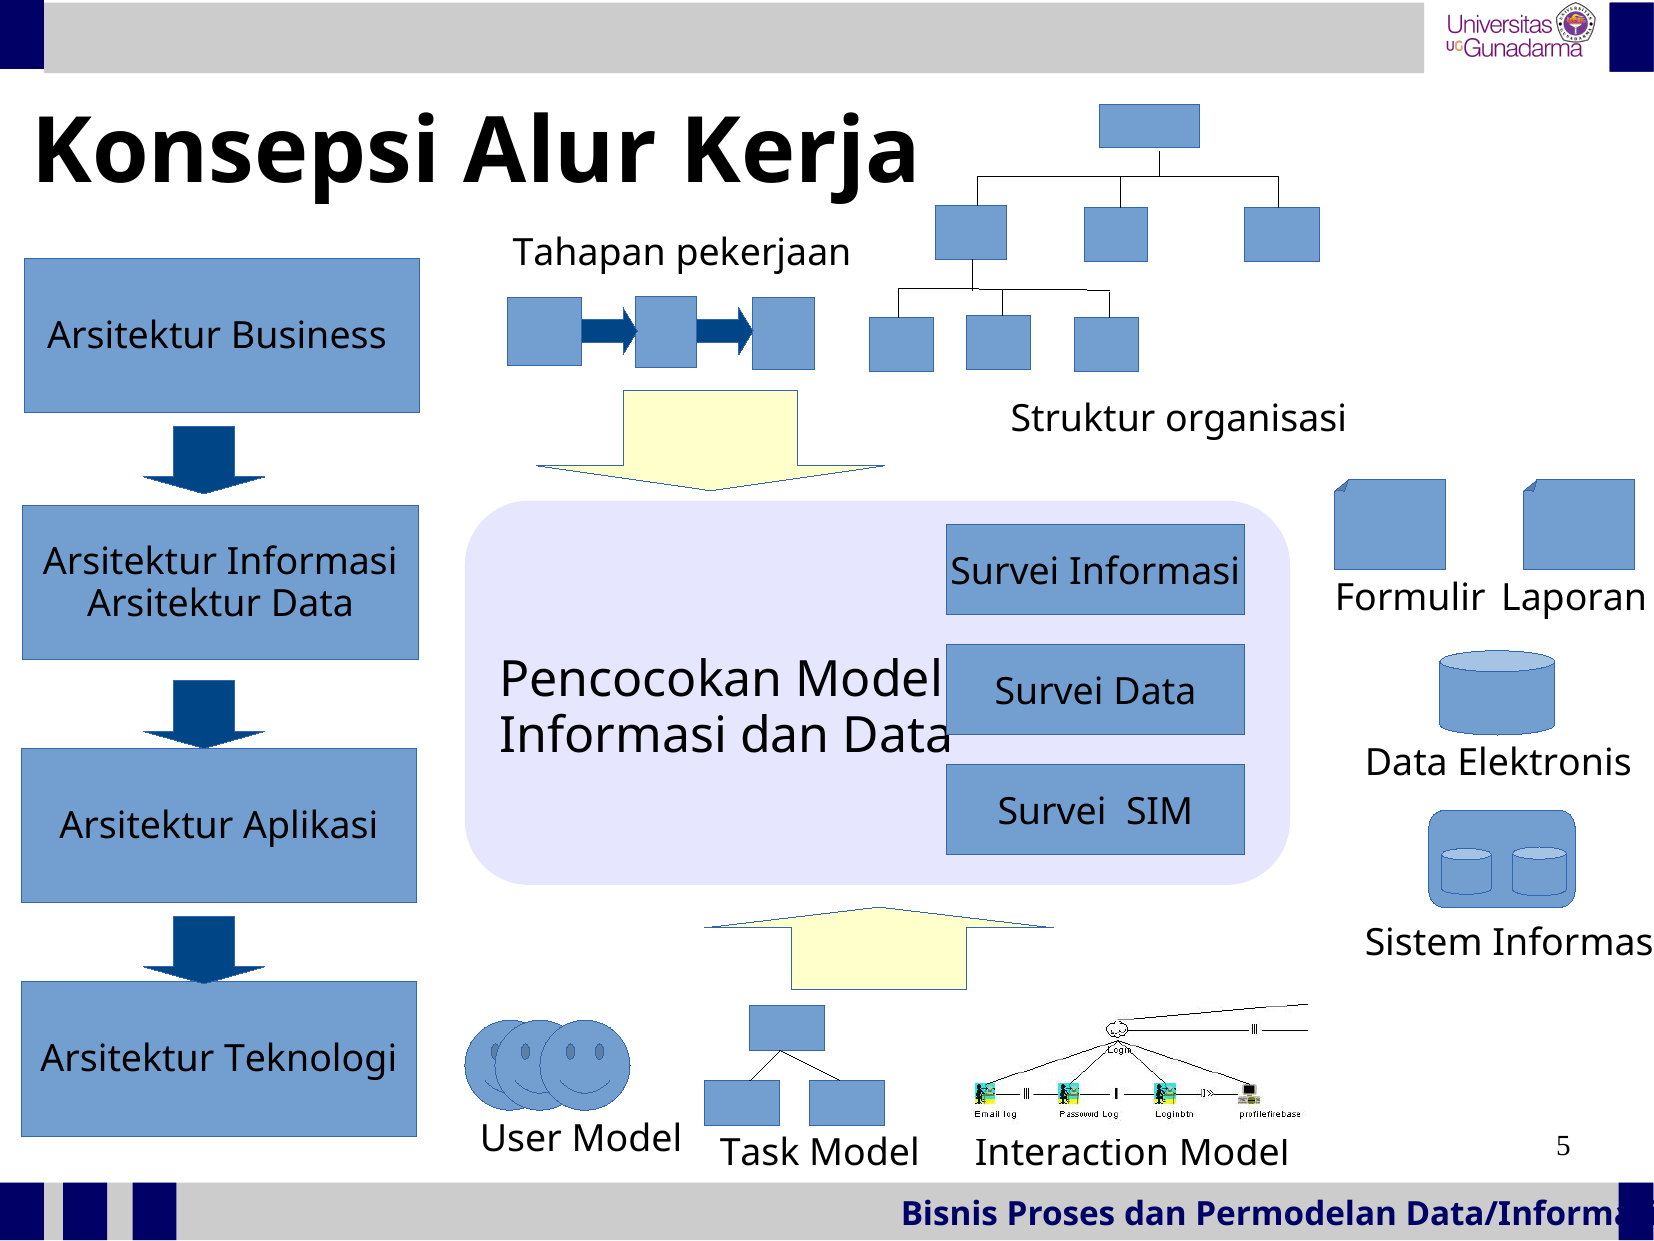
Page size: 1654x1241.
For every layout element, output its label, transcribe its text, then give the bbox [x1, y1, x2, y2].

text_box [935, 205, 1007, 260]
picture [974, 1004, 1309, 1139]
text_box [1428, 810, 1576, 908]
text_box Tahapan pekerjaan [497, 224, 840, 285]
text_box [143, 426, 265, 494]
text_box Interaction Model [959, 1124, 1285, 1185]
text_box Laporan [1493, 570, 1651, 630]
text_box [1244, 207, 1320, 262]
text_box Arsitektur Business [24, 258, 420, 413]
text_box Struktur organisasi [995, 390, 1338, 451]
text_box ~ [1441, 848, 1492, 860]
text_box [143, 680, 265, 749]
text_box Survei SIM [946, 764, 1245, 855]
text_box [1074, 317, 1139, 372]
text_box [809, 1080, 885, 1125]
text_box [1523, 479, 1635, 570]
text_box [464, 1020, 631, 1110]
text_box Data Elektronis [1349, 735, 1635, 795]
text_box [704, 907, 1054, 990]
text_box Survei Informasi [946, 524, 1245, 615]
text_box Sistem Informasi [1349, 915, 1654, 975]
text_box ~ [1439, 650, 1555, 672]
text_box User Model [464, 1110, 690, 1171]
text_box [1084, 207, 1148, 262]
text_box [1099, 104, 1200, 148]
text_box Survei Data [946, 644, 1245, 735]
text_box Formulir [1319, 570, 1493, 630]
text_box [749, 1005, 825, 1051]
title Konsepsi Alur Kerja [22, 83, 930, 210]
text_box ~ [1512, 846, 1567, 860]
text_box [536, 390, 885, 491]
text_box [869, 317, 934, 372]
text_box Pencocokan Model Informasi dan Data [484, 644, 931, 780]
picture [1437, 2, 1610, 62]
text_box Arsitektur Aplikasi [21, 748, 417, 903]
text_box Arsitektur Informasi Arsitektur Data [22, 505, 419, 660]
text_box [143, 916, 265, 984]
text_box [464, 500, 1291, 885]
text_box Arsitektur Teknologi [21, 981, 417, 1137]
text_box [704, 1080, 780, 1125]
text_box [1439, 662, 1555, 735]
text_box [507, 296, 815, 370]
text_box [1334, 479, 1446, 570]
text_box Task Model [704, 1125, 930, 1185]
text_box [966, 315, 1031, 370]
